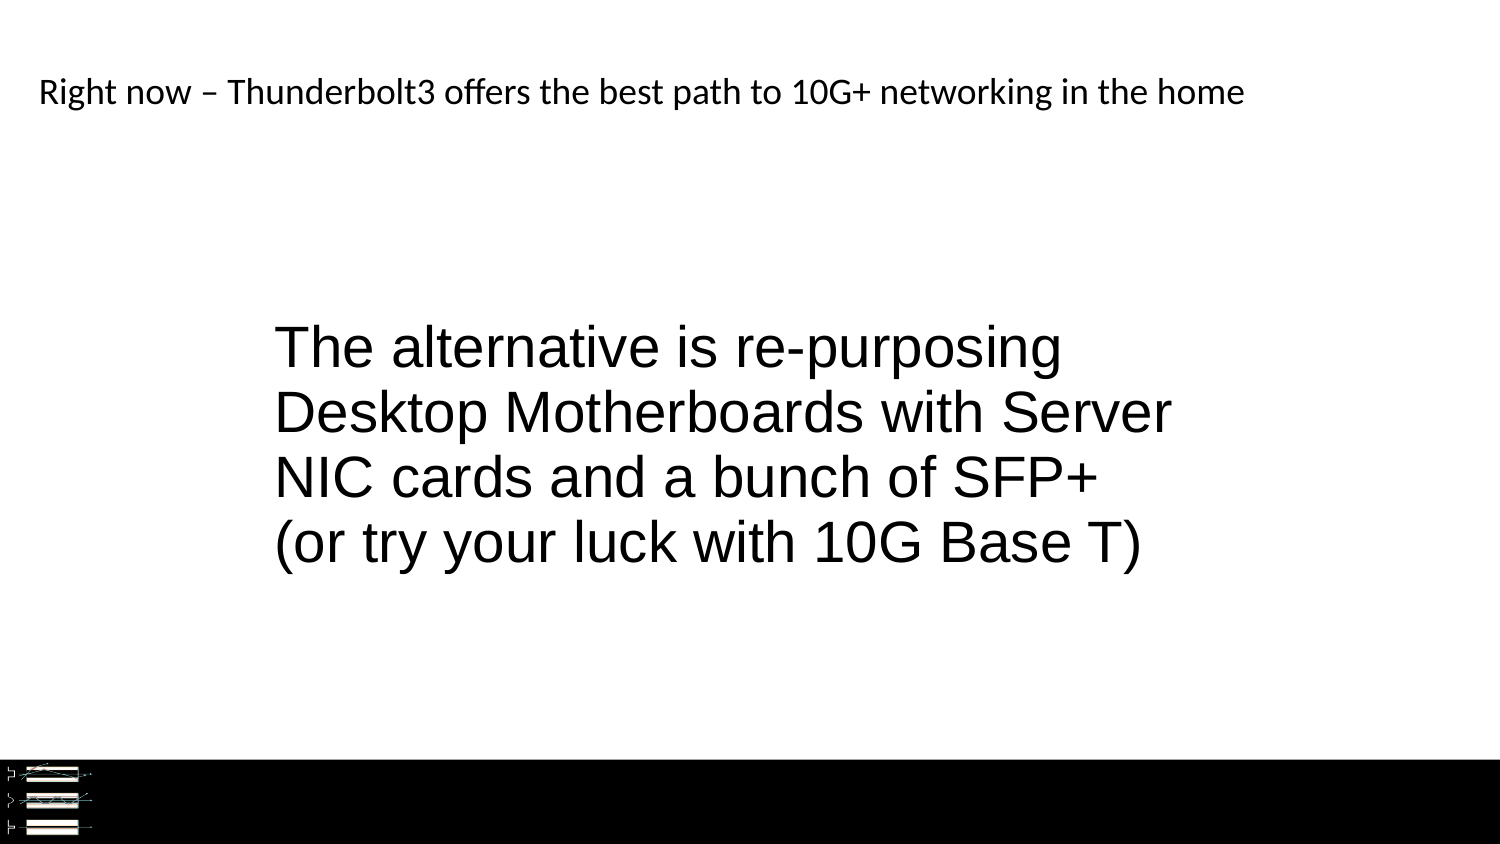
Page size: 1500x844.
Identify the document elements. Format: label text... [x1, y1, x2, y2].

title Right now – Thunderbolt3 offers the best path to 10G+ networking in the home [38, 24, 1464, 166]
text_box The alternative is re-purposing Desktop Motherboards with Server NIC cards and a bunch of SFP+ (or try your luck with 10G Base T) [259, 307, 1193, 583]
picture [5, 761, 95, 837]
